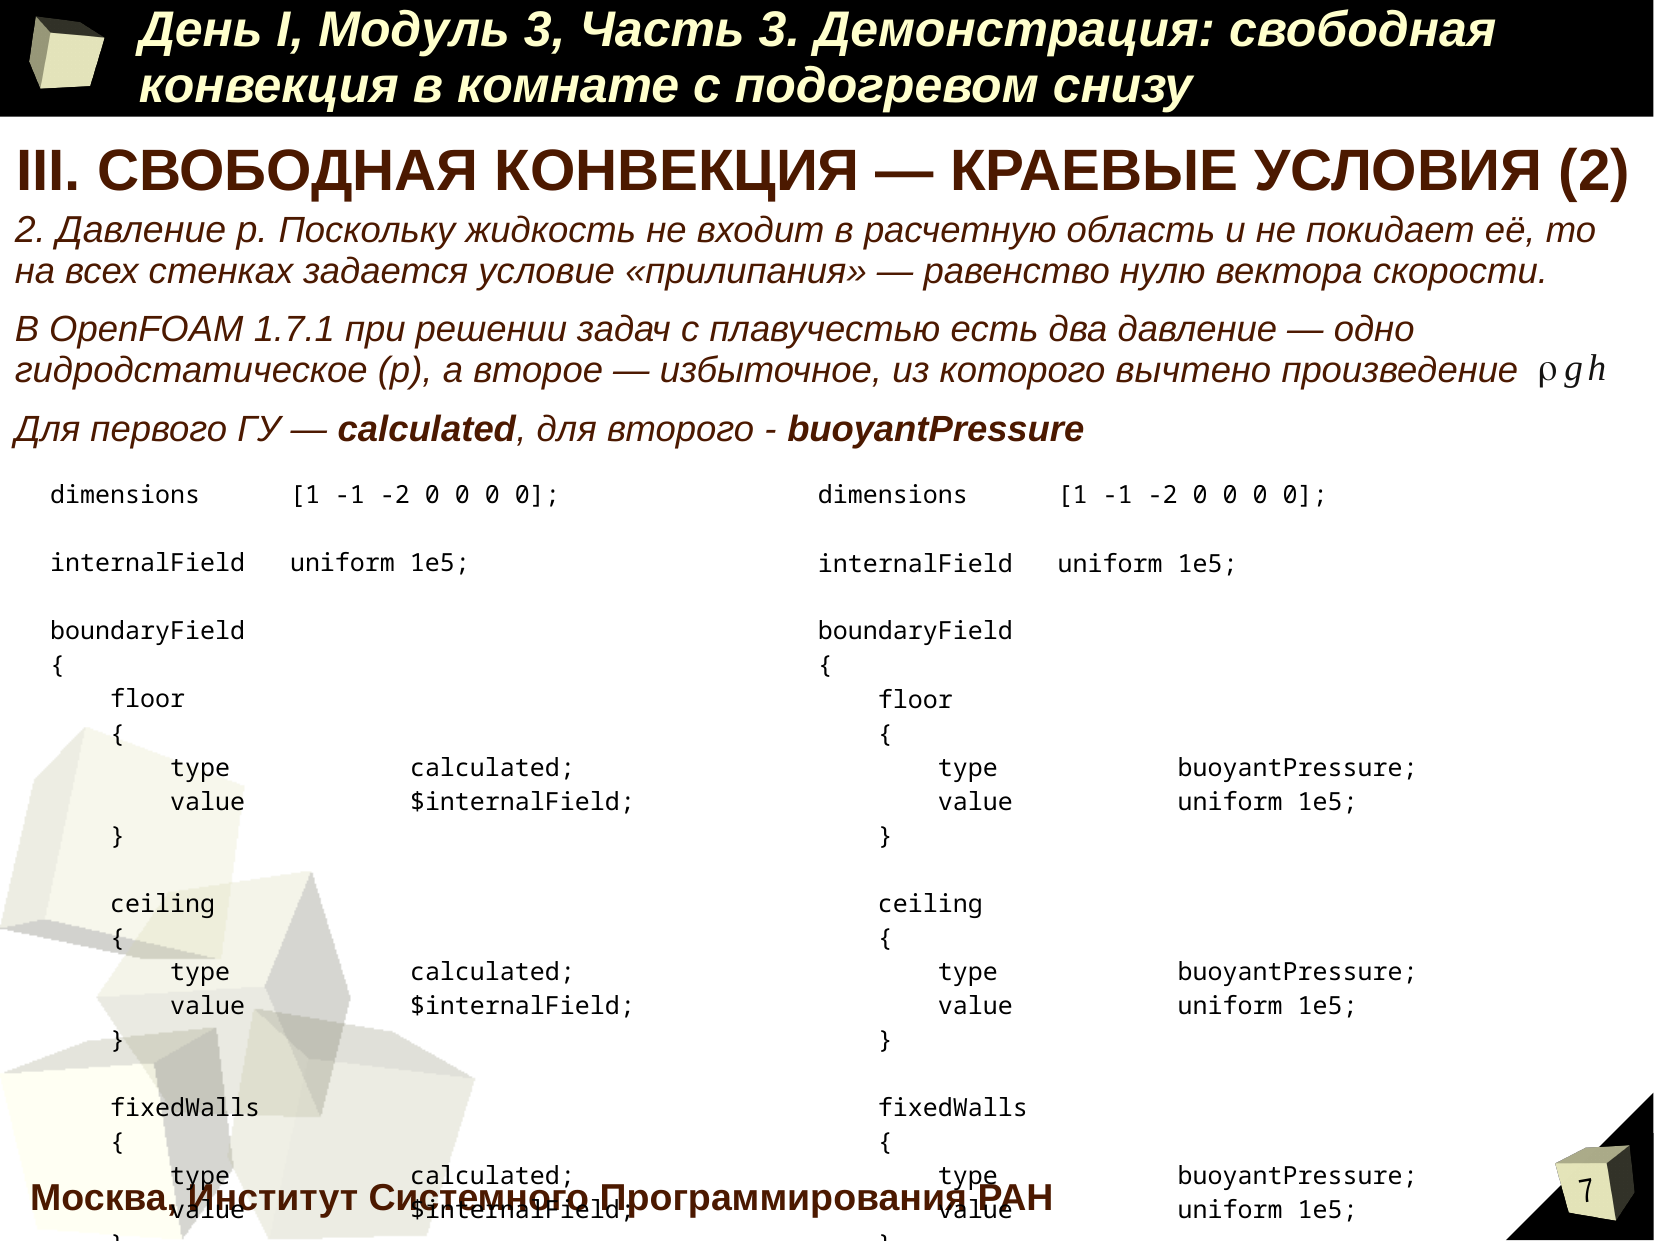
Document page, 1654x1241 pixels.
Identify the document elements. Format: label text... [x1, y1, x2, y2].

picture [0, 726, 477, 1241]
picture [464, 1193, 472, 1198]
picture [464, 1201, 477, 1207]
text_box III. СВОБОДНАЯ КОНВЕКЦИЯ — КРАЕВЫЕ УСЛОВИЯ (2) [1, 130, 1654, 210]
picture [194, 1176, 202, 1204]
chart [1531, 347, 1613, 390]
text_box dimensions [1 -1 -2 0 0 0 0]; internalField uniform 1e5; boundaryField { floor { type buoyantPressure; value uniform 1e5; } ceiling { type buoyantPressure; value uniform 1e5; } fixedWalls { type buoyantPressure; value uniform 1e5; } } [803, 469, 1523, 1176]
picture [204, 1176, 211, 1182]
text_box dimensions [1 -1 -2 0 0 0 0]; internalField uniform 1e5; boundaryField { floor { type calculated; value $internalField; } ceiling { type calculated; value $internalField; } fixedWalls { type calculated; value $internalField; } } [35, 469, 756, 1176]
picture [202, 1191, 207, 1199]
text_box 2. Давление p. Поскольку жидкость не входит в расчетную область и не покидает её, то на всех стенках задается условие «прилипания» — равенство нулю вектора скорости. В OpenFOAM 1.7.1 при решении задач с плавучестью есть два давление — одно гидродстатическое (p), а второе — избыточное, из которого вычтено произведение Для первого ГУ — calculated, для второго - buoyantPressure [0, 200, 1654, 457]
